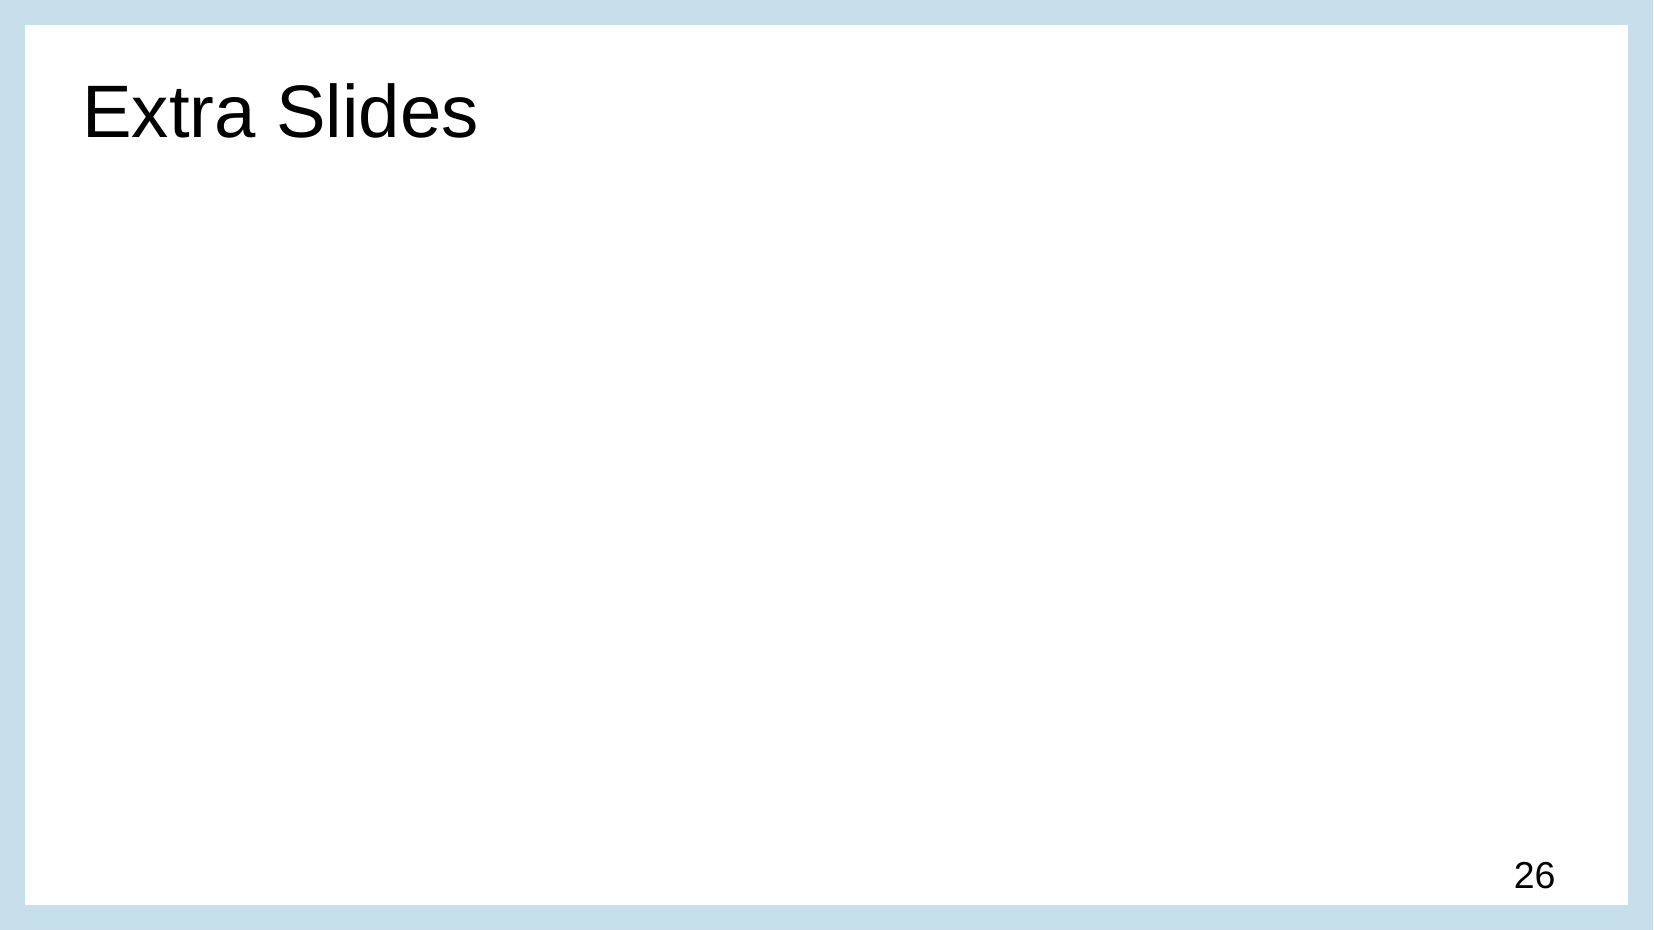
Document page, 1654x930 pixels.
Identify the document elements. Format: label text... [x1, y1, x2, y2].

title Extra Slides [82, 35, 1560, 189]
